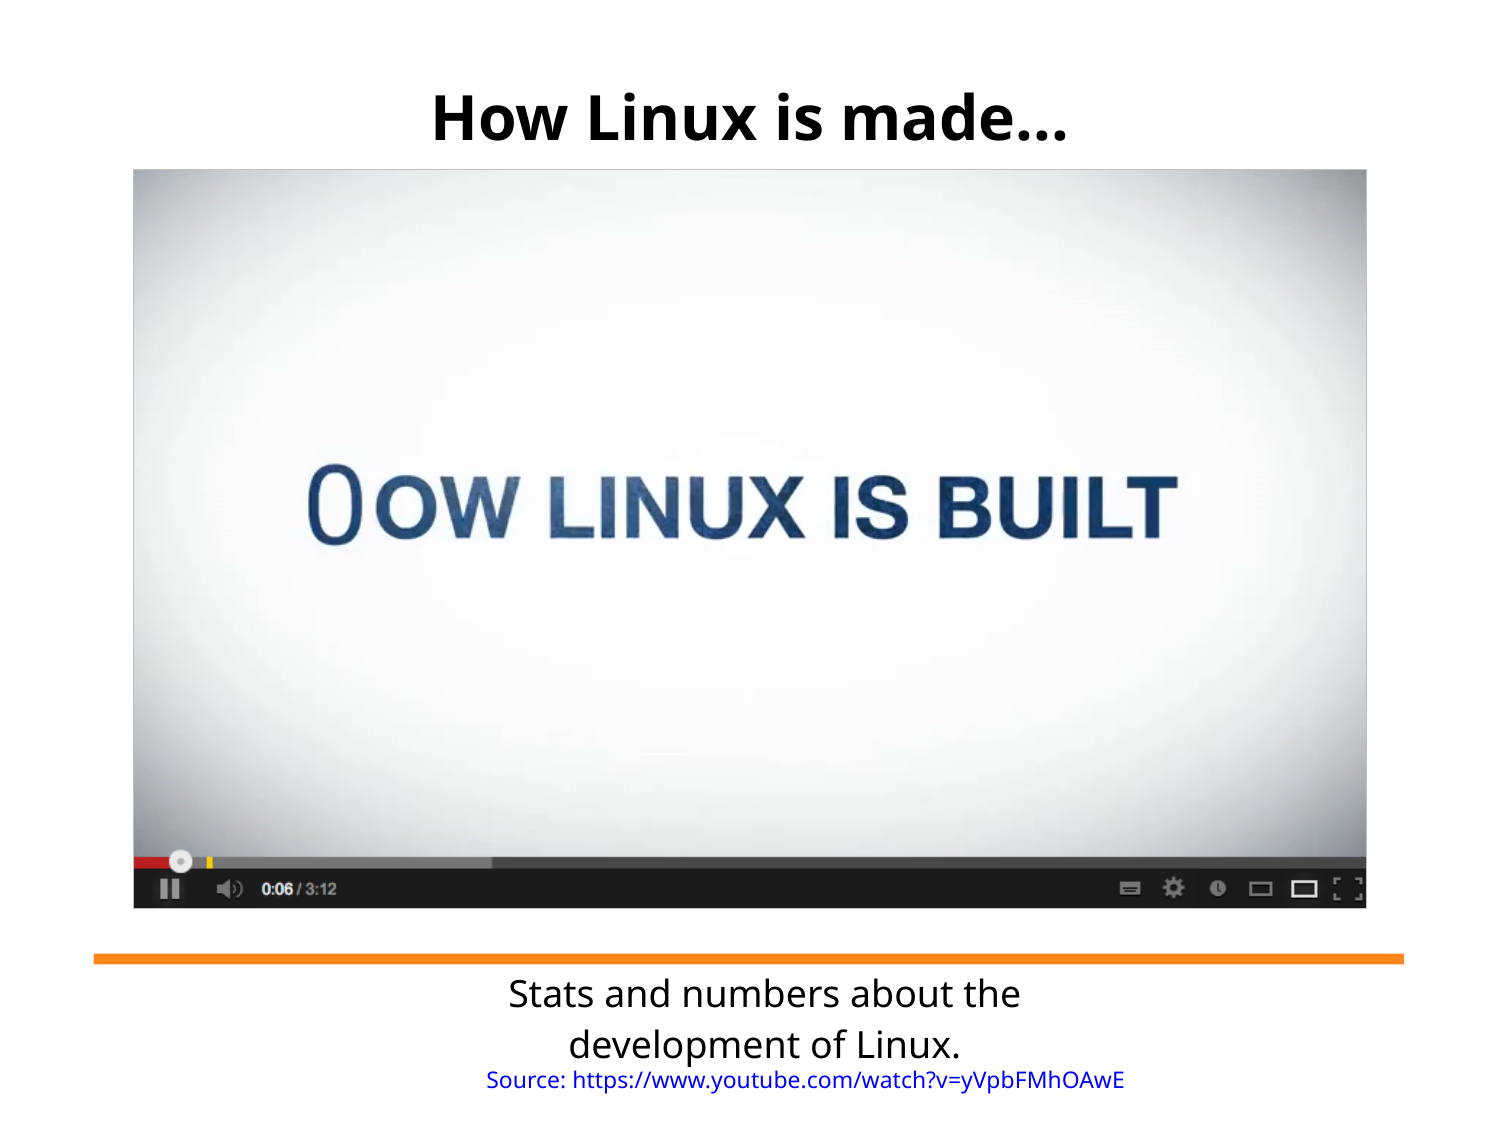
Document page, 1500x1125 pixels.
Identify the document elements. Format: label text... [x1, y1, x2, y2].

text_box Source: https://www.youtube.com/watch?v=yVpbFMhOAwE [471, 1056, 1029, 1098]
text_box Stats and numbers about the development of Linux. [382, 960, 1148, 1064]
picture [0, 0, 1500, 1125]
title How Linux is made... [75, 44, 1426, 188]
